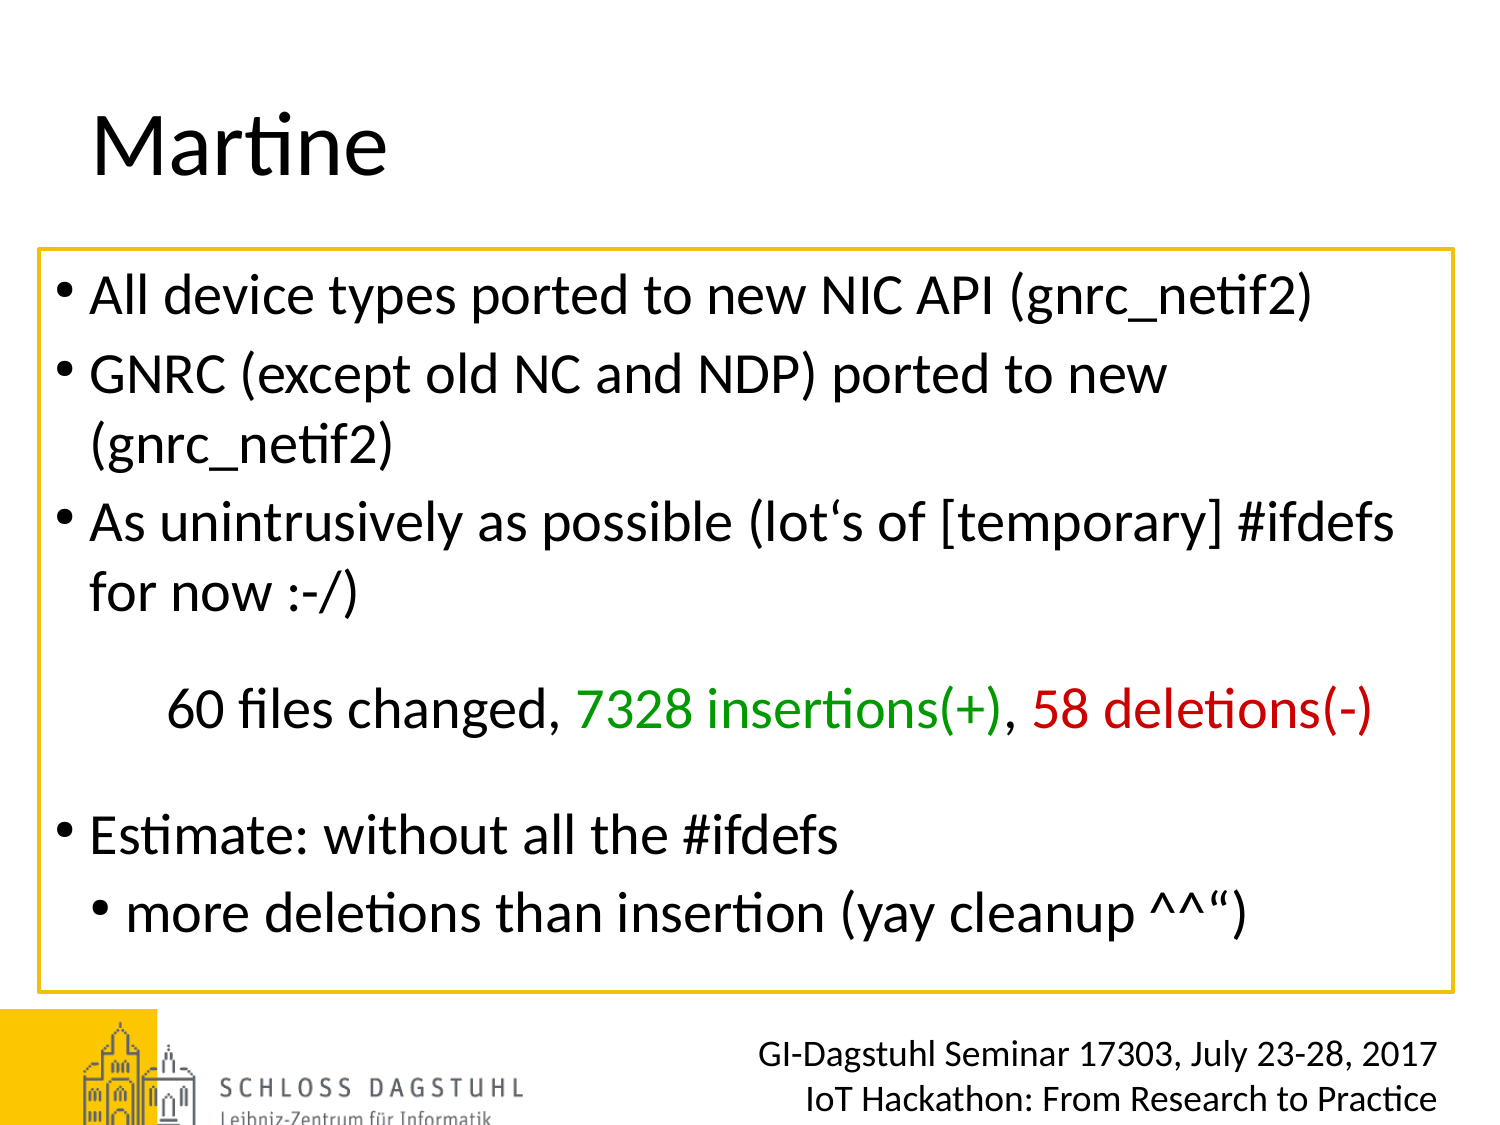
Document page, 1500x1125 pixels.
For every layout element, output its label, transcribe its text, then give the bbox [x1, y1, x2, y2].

title Martine [75, 45, 856, 233]
text_box GI-Dagstuhl Seminar 17303, July 23-28, 2017 IoT Hackathon: From Research to Practice [559, 1021, 1454, 1125]
picture [0, 1009, 523, 1125]
text_box All device types ported to new NIC API (gnrc_netif2) GNRC (except old NC and NDP) ported to new (gnrc_netif2) As unintrusively as possible (lot‘s of [temporary] #ifdefs for now :-/) 60 files changed, 7328 insertions(+), 58 deletions(-) Estimate: without all the #ifdefs more deletions than insertion (yay cleanup ^^“) [39, 249, 1454, 992]
